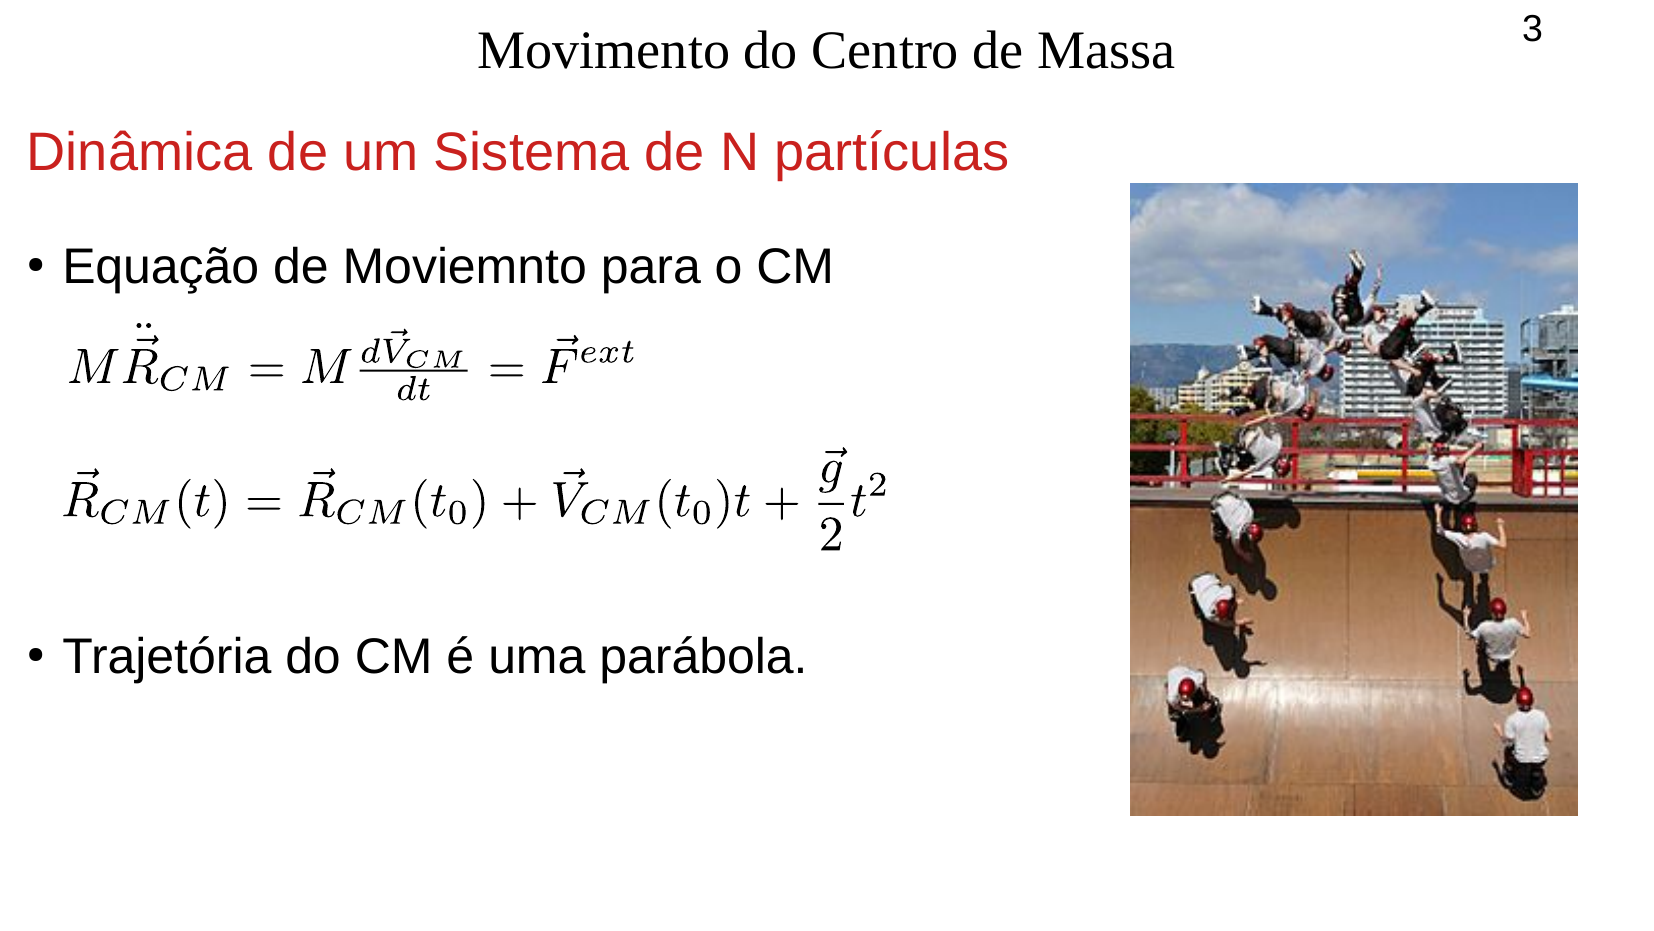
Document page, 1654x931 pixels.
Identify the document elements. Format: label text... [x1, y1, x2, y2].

text_box <number> [1507, 0, 1654, 71]
text_box Movimento do Centro de Massa [462, 0, 1192, 88]
picture [64, 321, 636, 403]
picture [1130, 183, 1578, 816]
picture [59, 445, 888, 553]
text_box Dinâmica de um Sistema de N partículas Equação de Moviemnto para o CM Trajetória do CM é uma parábola. [12, 114, 1609, 692]
